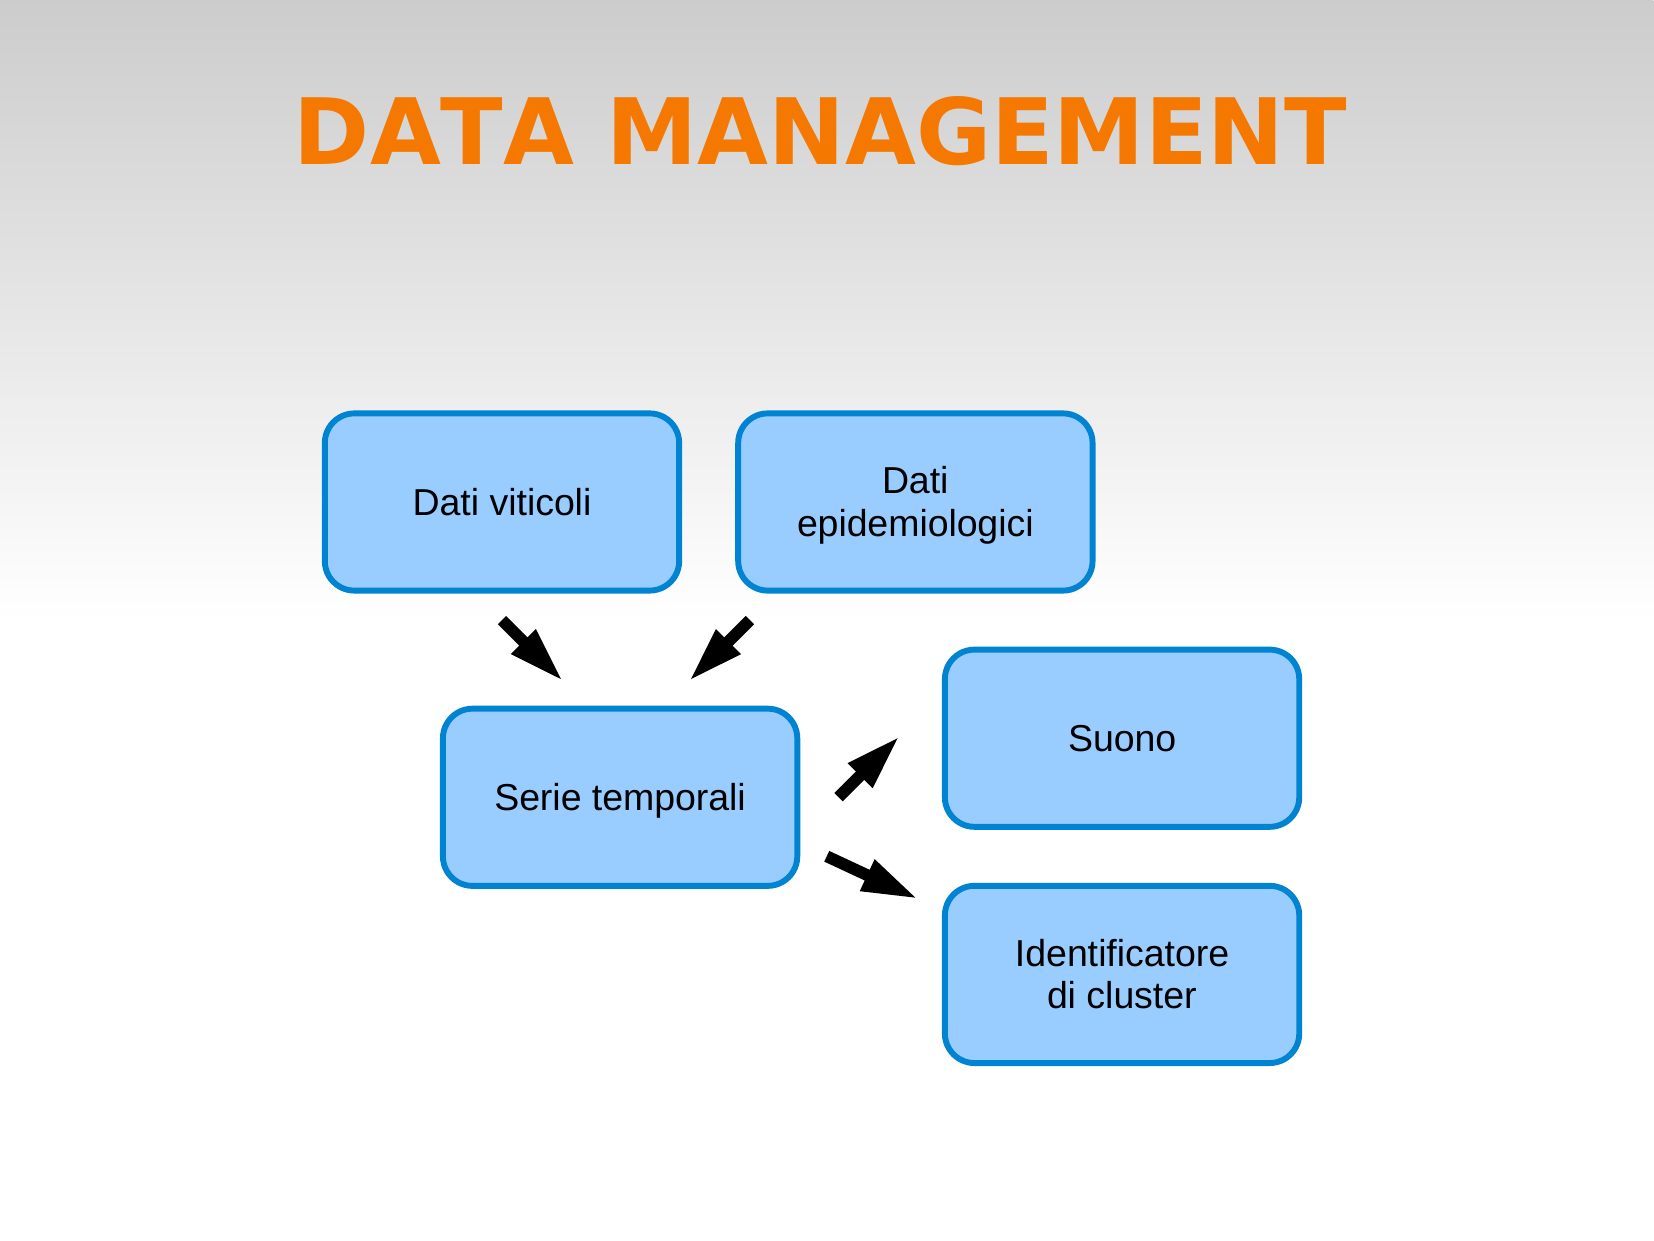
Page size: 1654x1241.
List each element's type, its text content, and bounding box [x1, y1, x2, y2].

text_box Serie temporali [442, 708, 798, 886]
title DATA MANAGEMENT [76, 36, 1565, 229]
text_box Dati viticoli [324, 413, 680, 591]
text_box Identificatore di cluster [944, 885, 1300, 1064]
text_box Dati epidemiologici [738, 413, 1093, 591]
text_box Suono [944, 649, 1300, 827]
